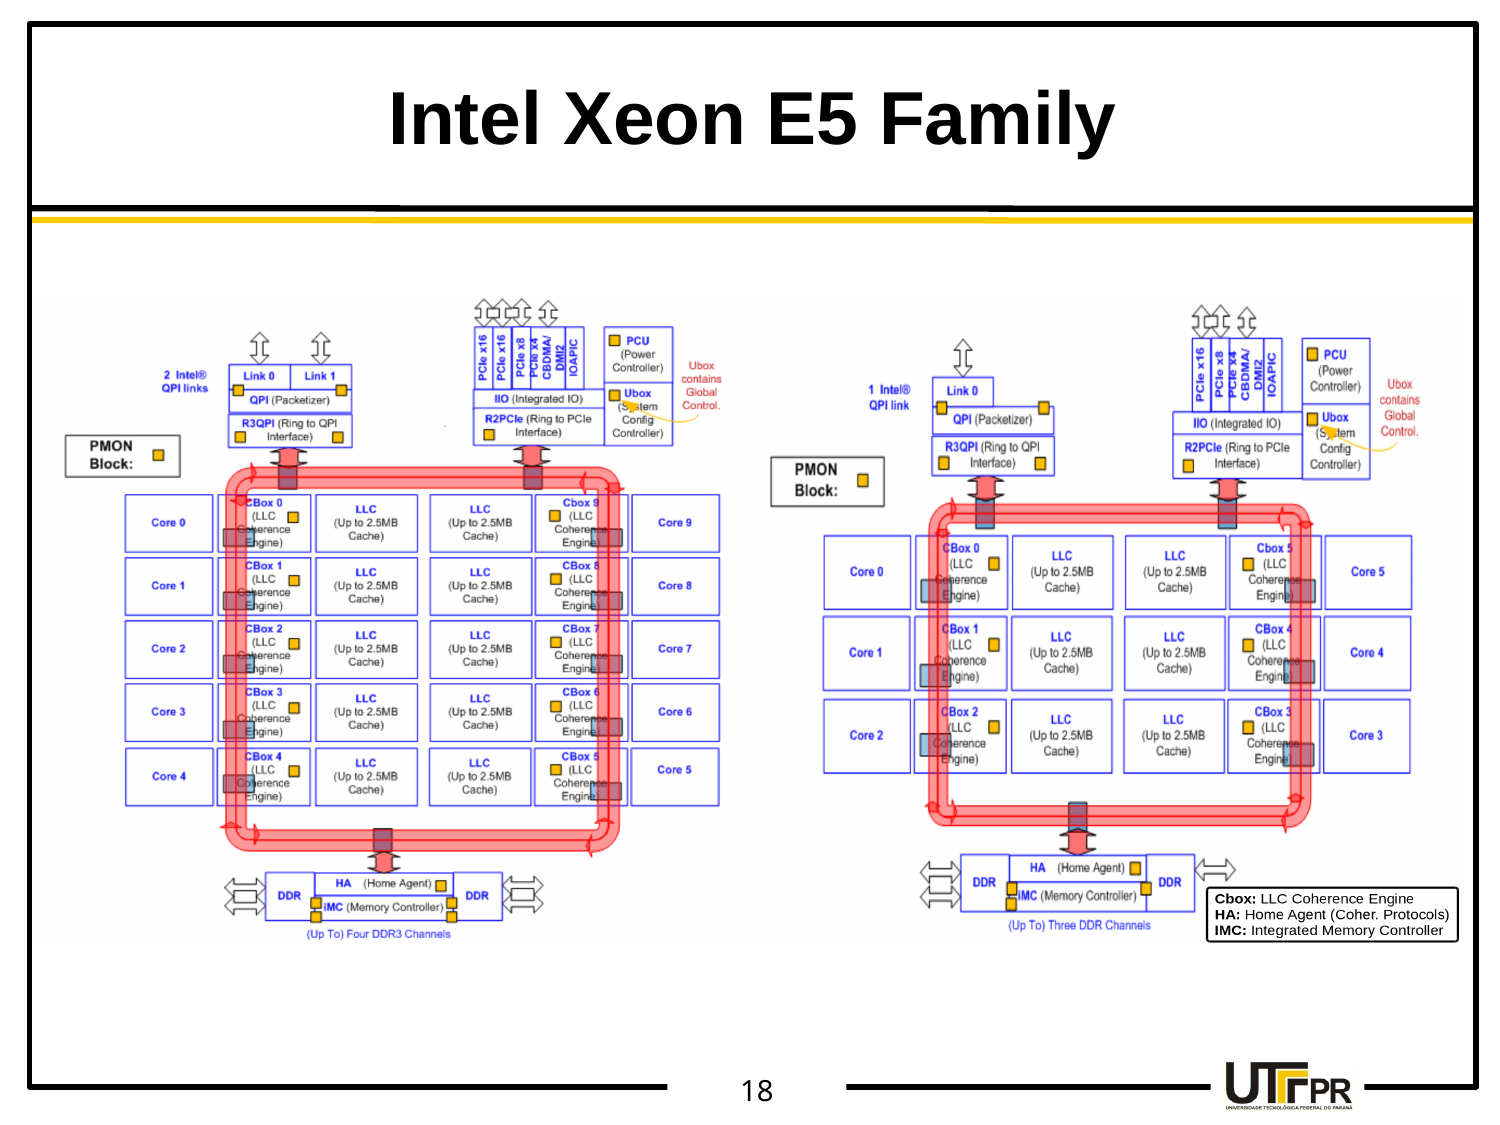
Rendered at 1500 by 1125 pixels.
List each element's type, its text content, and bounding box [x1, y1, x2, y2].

title Intel Xeon E5 Family [29, 47, 1477, 195]
picture [35, 295, 1462, 945]
picture [1225, 1062, 1353, 1110]
